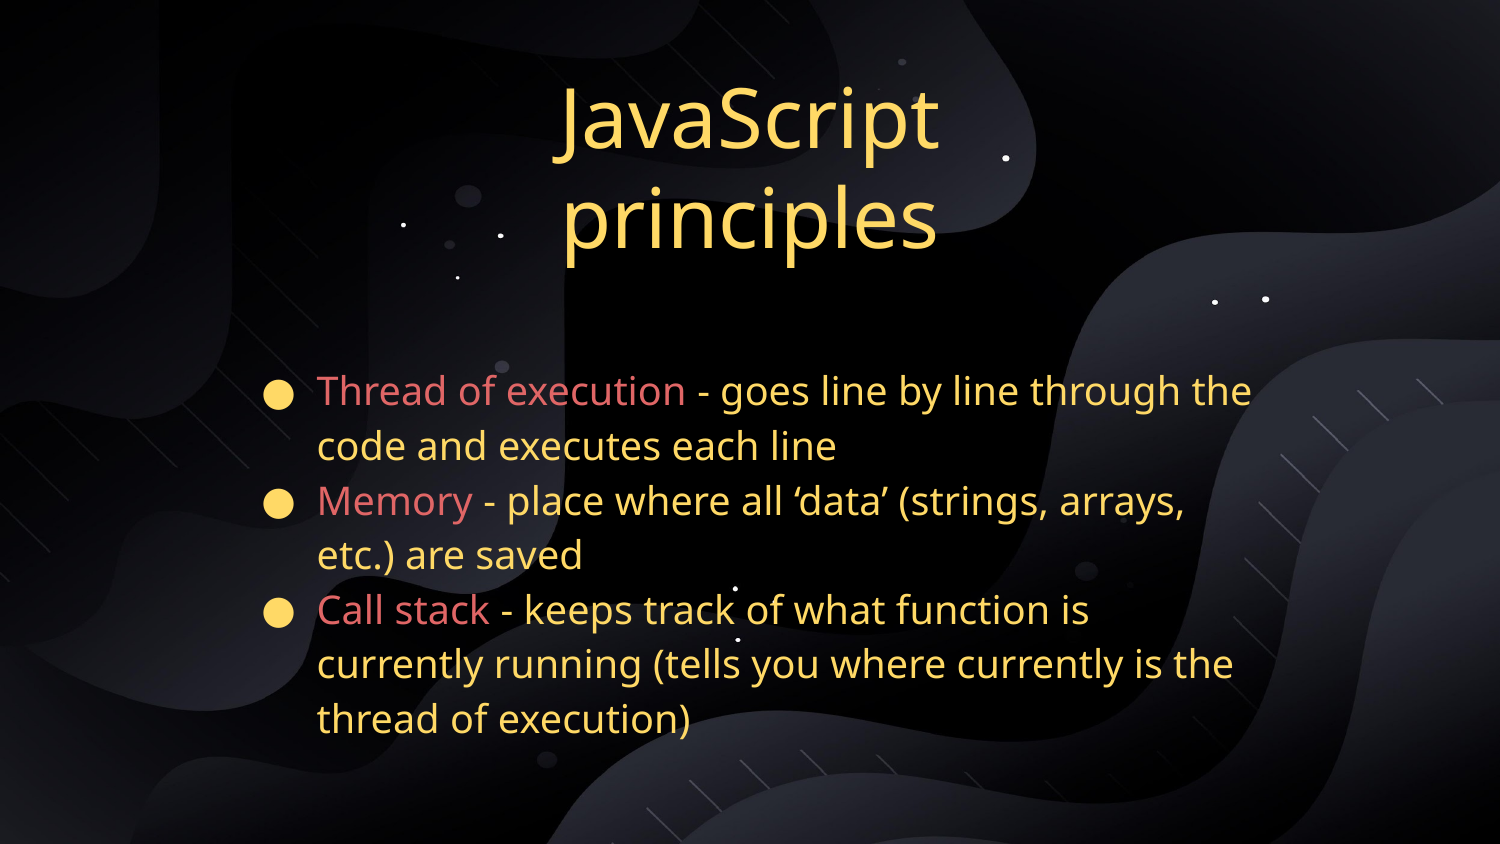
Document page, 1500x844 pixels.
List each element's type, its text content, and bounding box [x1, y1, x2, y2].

list Thread of execution - goes line by line through the code and executes each line Memory - place where all ‘data’ (strings, arrays, etc.) are saved Call stack - keeps track of what function is currently running (tells you where currently is the thread of execution) [237, 355, 1262, 747]
title JavaScript principles [355, 62, 1145, 268]
picture [0, 0, 1500, 844]
